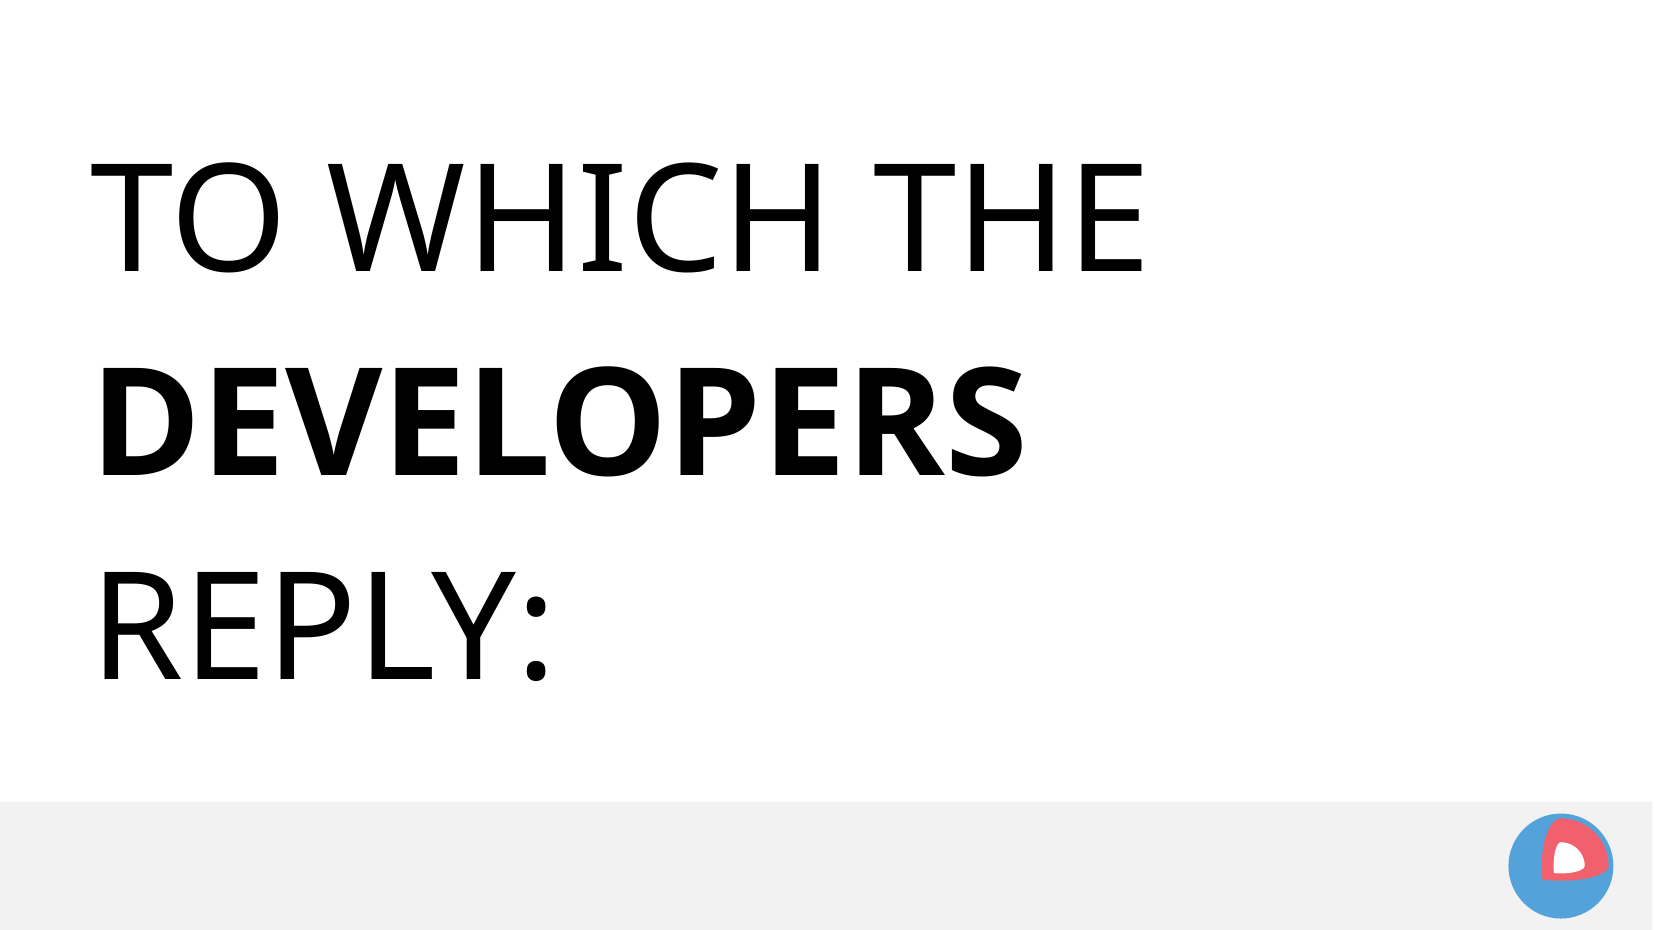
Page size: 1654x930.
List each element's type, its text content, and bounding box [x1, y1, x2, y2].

text_box TO WHICH THE DEVELOPERS REPLY: [75, 103, 1039, 685]
